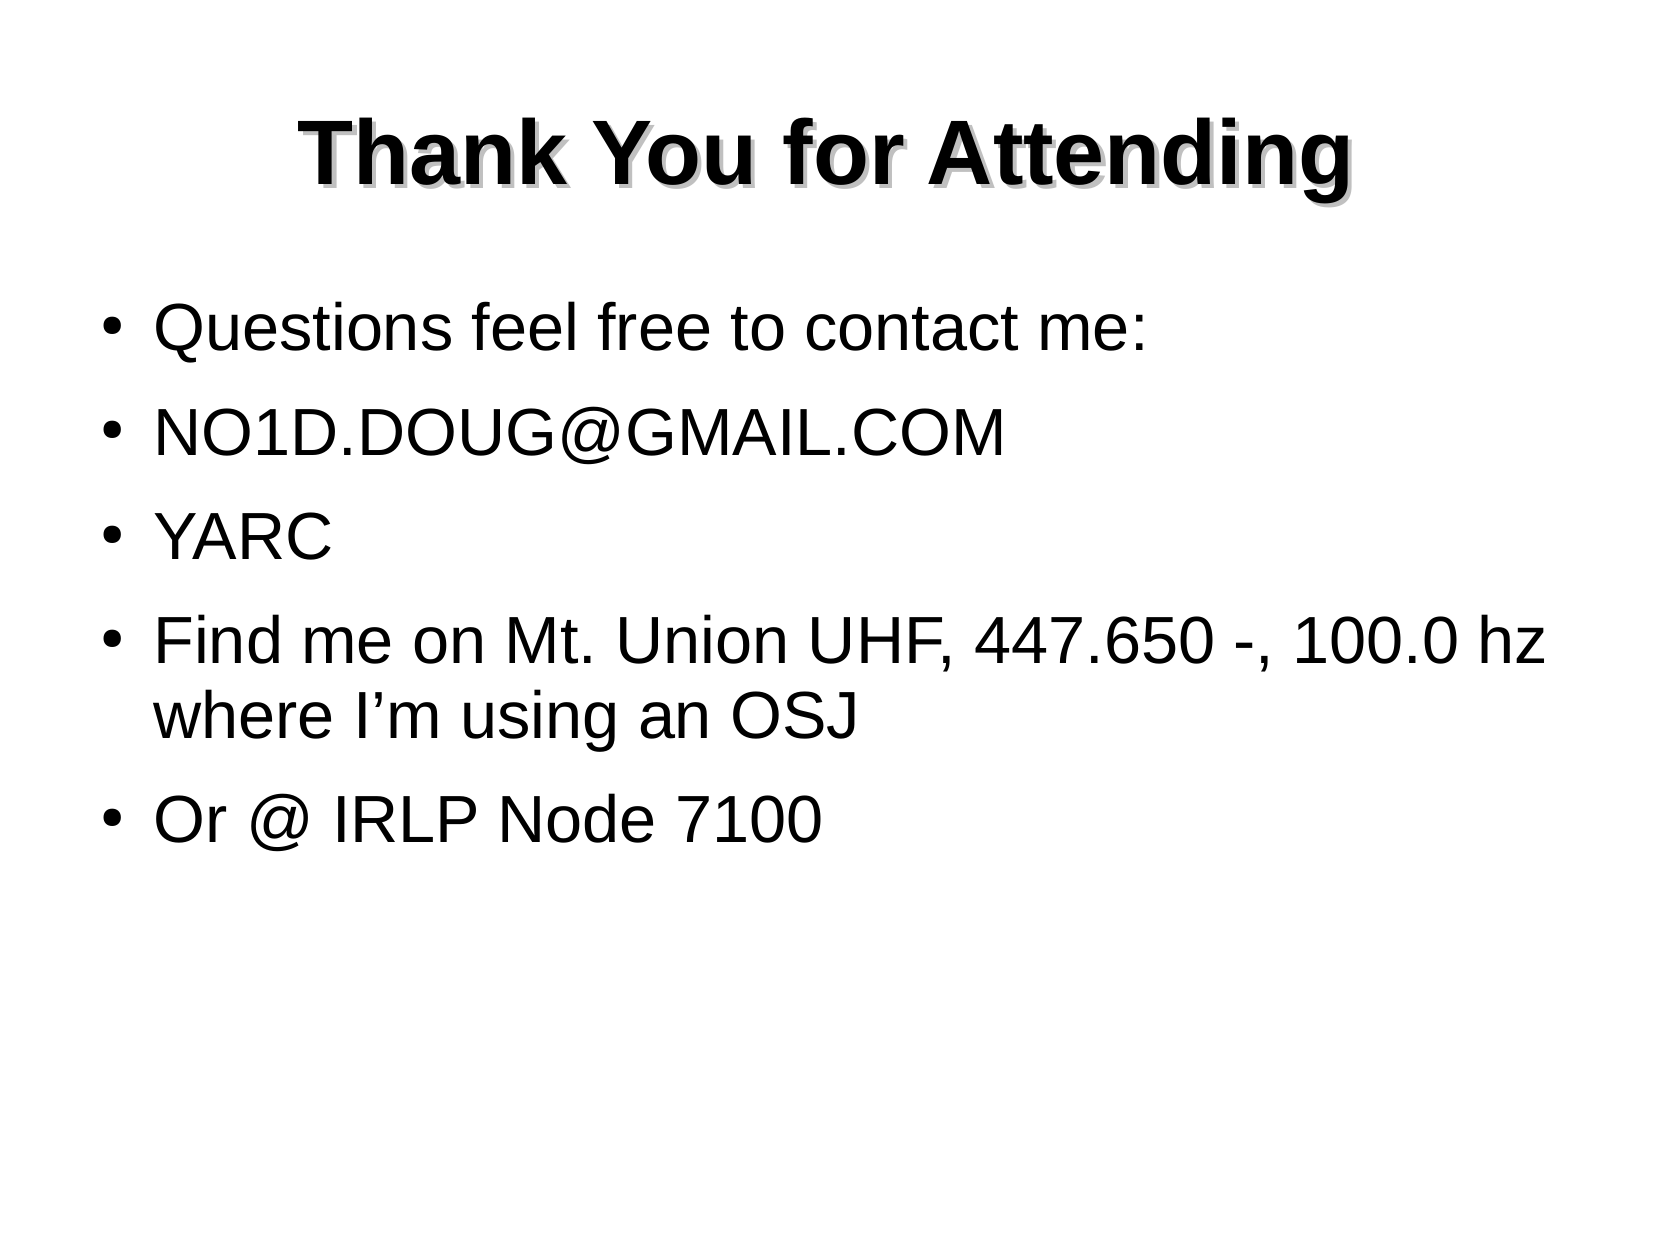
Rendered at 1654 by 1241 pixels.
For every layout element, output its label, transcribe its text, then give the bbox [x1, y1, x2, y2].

list Questions feel free to contact me: NO1D.DOUG@GMAIL.COM YARC Find me on Mt. Union UHF, 447.650 -, 100.0 hz where I’m using an OSJ Or @ IRLP Node 7100 [82, 290, 1571, 1010]
title Thank You for Attending [82, 49, 1571, 257]
